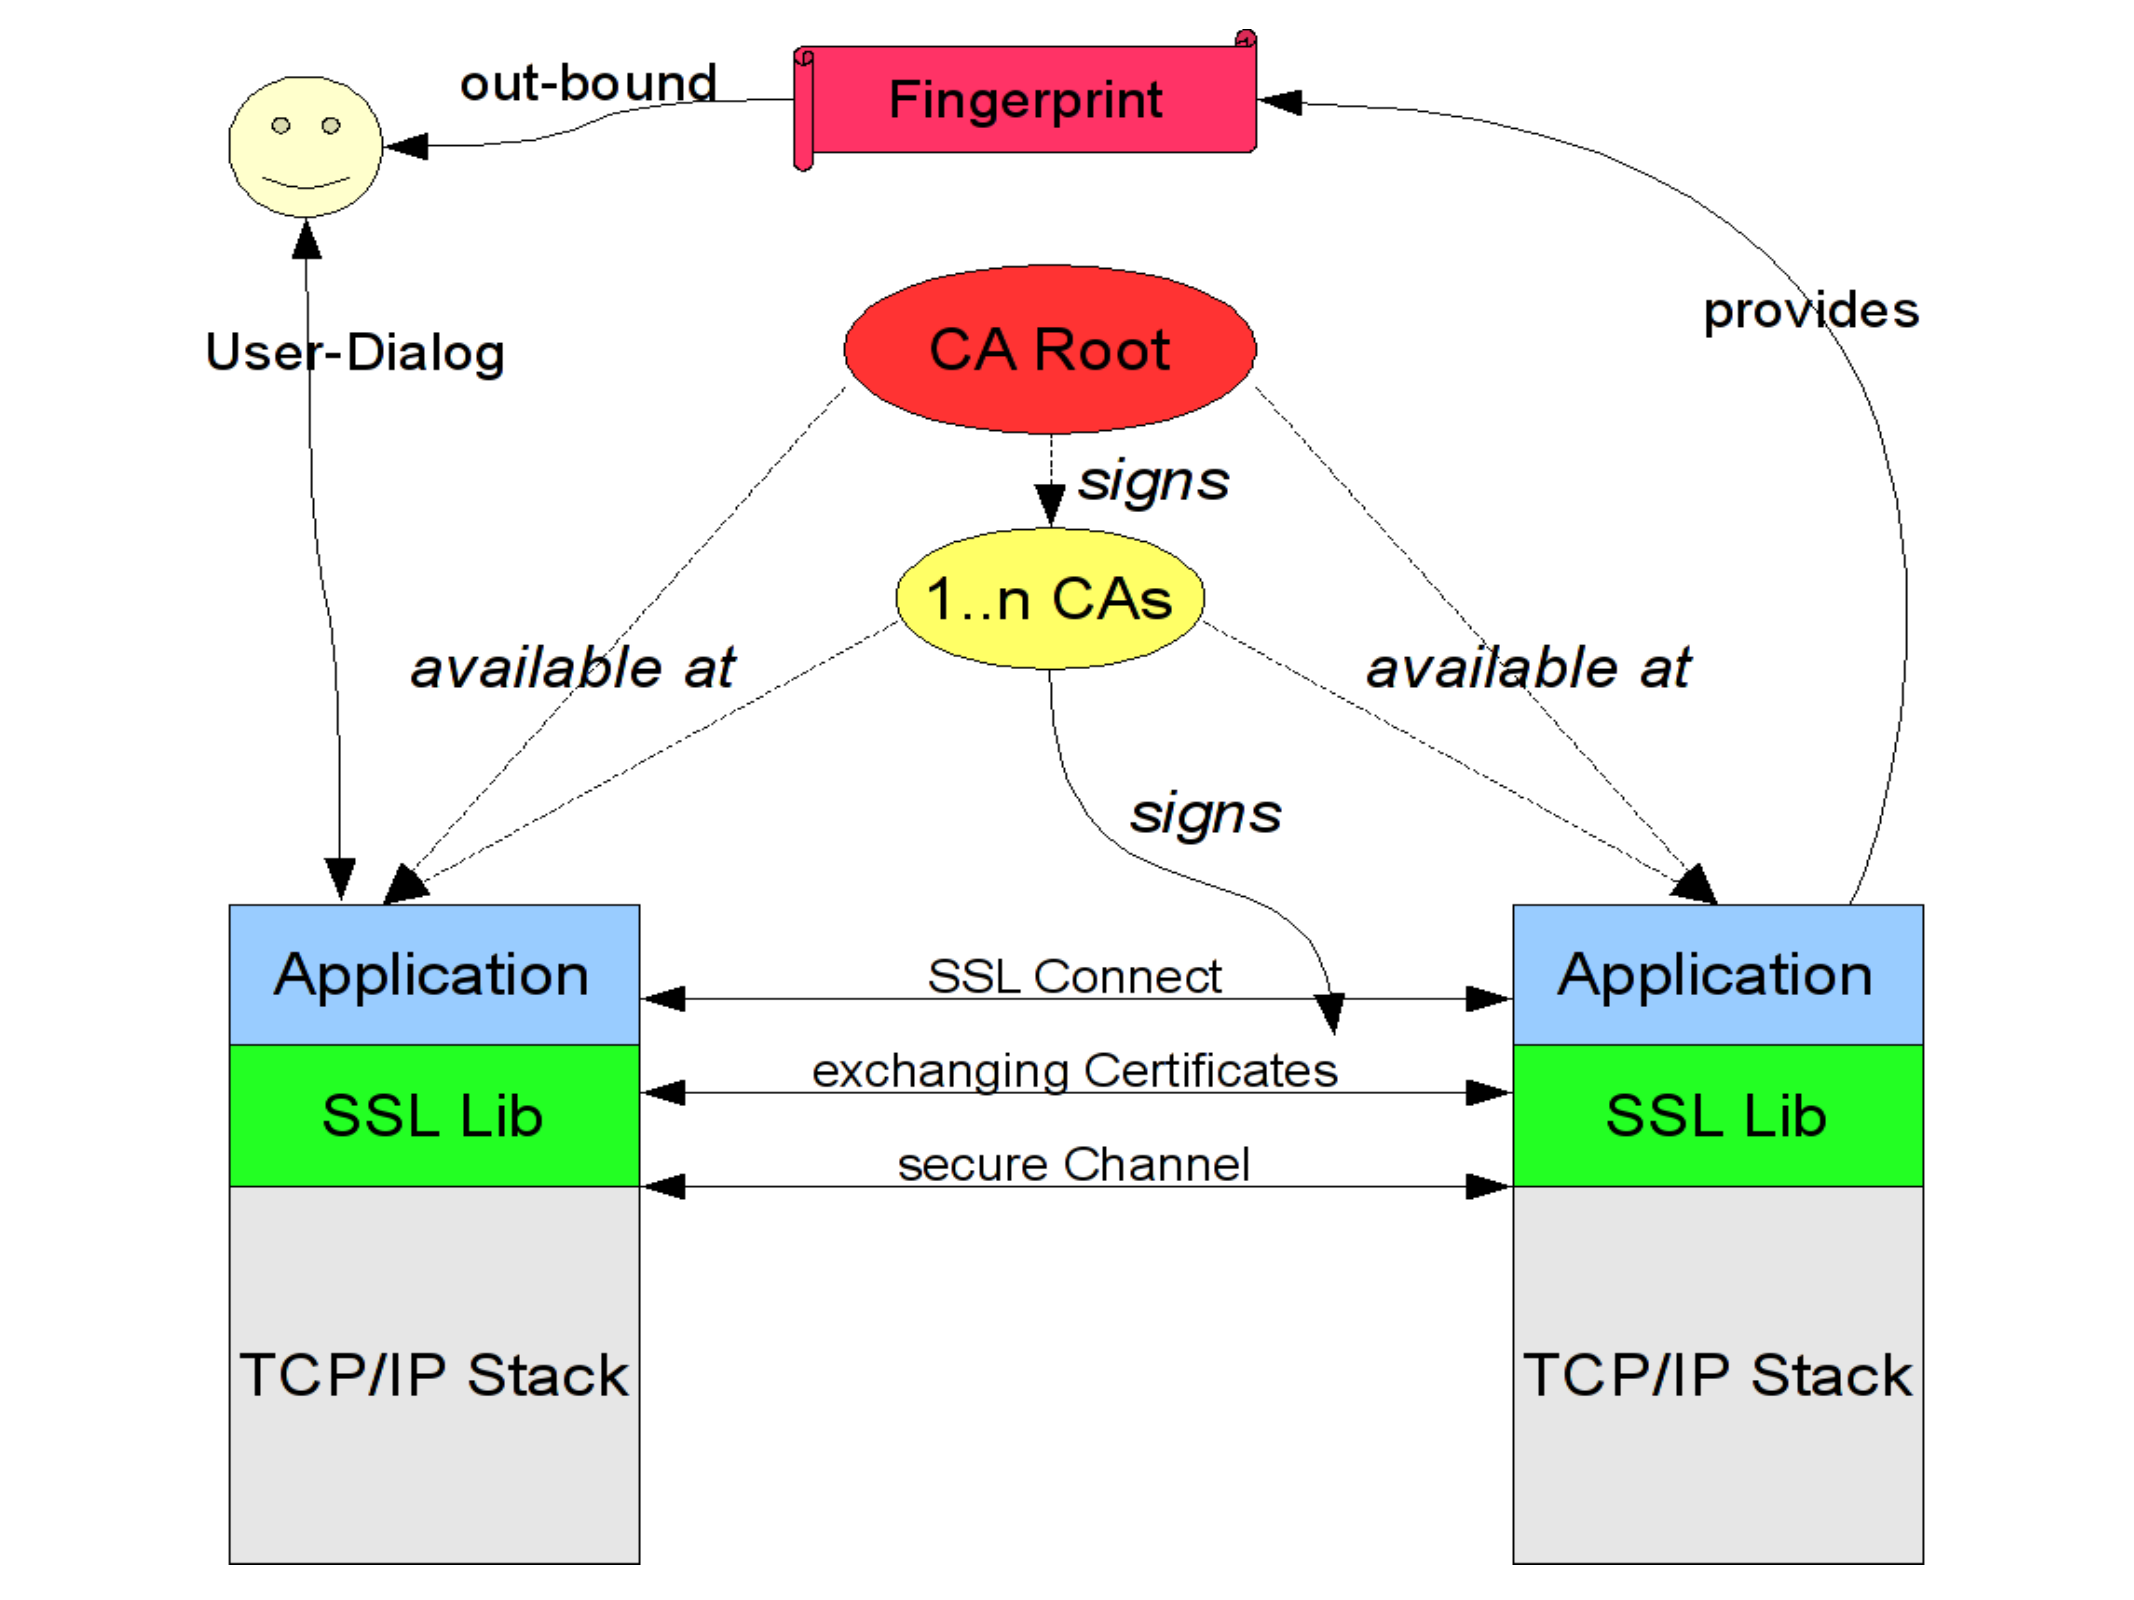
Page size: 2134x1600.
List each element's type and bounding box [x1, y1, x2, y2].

picture [177, 29, 1949, 1565]
